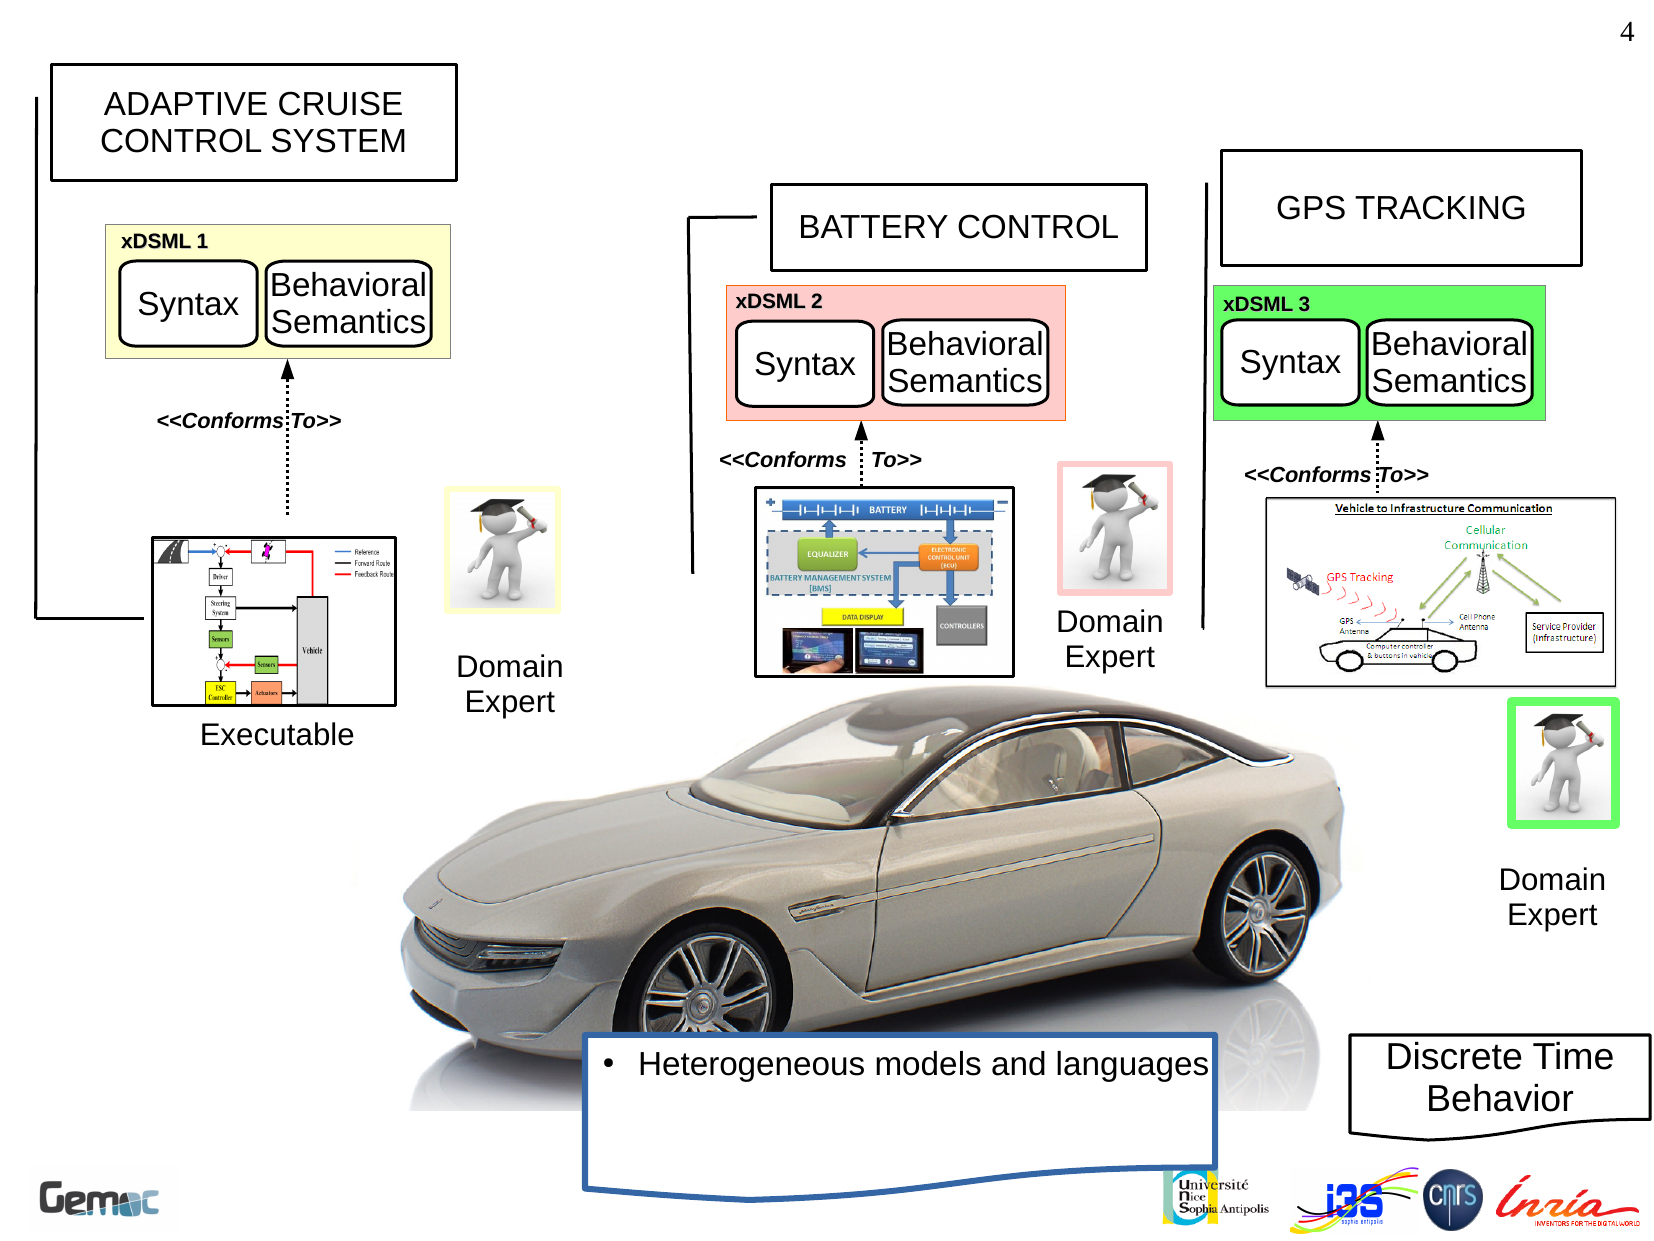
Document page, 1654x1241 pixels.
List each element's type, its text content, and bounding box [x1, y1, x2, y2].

text_box Syntax [119, 260, 258, 347]
text_box [1213, 285, 1546, 421]
picture [450, 492, 556, 609]
text_box <<Conforms To>> [1229, 455, 1451, 535]
text_box Executable [165, 709, 391, 796]
text_box Behavioral Semantics [266, 261, 432, 347]
text_box GPS TRACKING [1221, 150, 1582, 266]
picture [153, 539, 394, 705]
text_box Domain Expert [1020, 596, 1201, 683]
text_box ADAPTIVE CRUISE CONTROL SYSTEM [51, 64, 456, 180]
text_box xDSML 3 [1193, 285, 1329, 324]
text_box Behavioral Semantics [882, 319, 1048, 406]
text_box xDSML 1 [90, 222, 239, 262]
picture [351, 493, 1621, 1111]
text_box Discrete Time Behavior [1350, 1035, 1651, 1141]
text_box Syntax [736, 321, 874, 407]
text_box Domain Expert [420, 642, 601, 728]
text_box Heterogeneous models and languages [585, 1034, 1216, 1200]
picture [756, 489, 1012, 676]
text_box [726, 285, 1066, 421]
text_box Syntax [1221, 319, 1360, 406]
text_box <<Conforms To>> [141, 401, 359, 445]
text_box [105, 224, 451, 359]
picture [1062, 466, 1167, 590]
text_box Domain Expert [1470, 855, 1636, 941]
text_box BATTERY CONTROL [771, 184, 1147, 270]
text_box Behavioral Semantics [1367, 319, 1533, 406]
picture [1515, 706, 1612, 821]
text_box <<Conforms To>> [704, 439, 939, 480]
picture [1137, 1150, 1647, 1241]
text_box xDSML 2 [714, 282, 844, 322]
